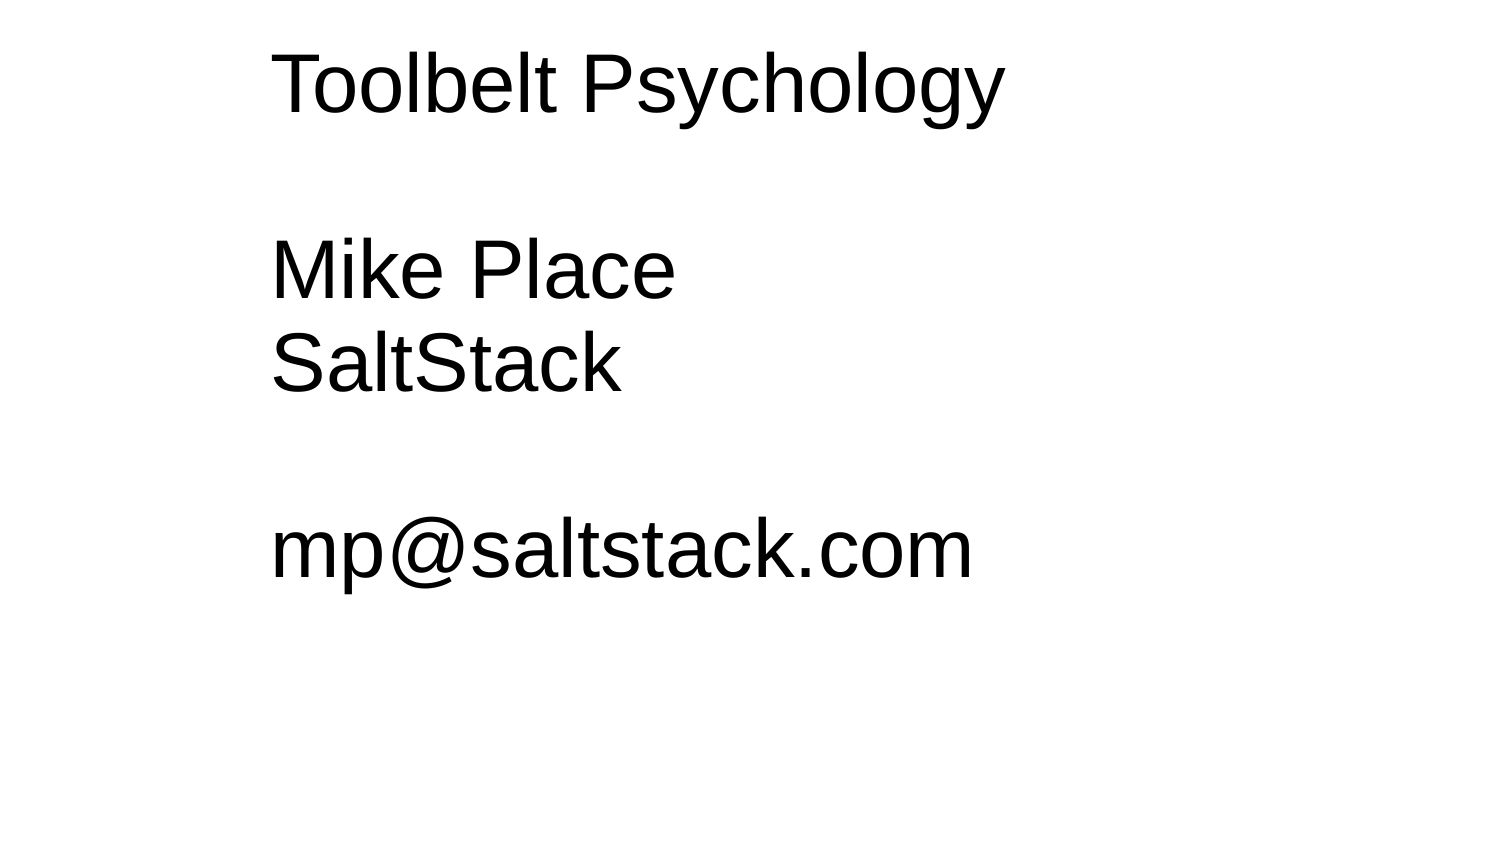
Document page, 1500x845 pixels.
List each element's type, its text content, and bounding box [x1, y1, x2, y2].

text_box Toolbelt Psychology Mike Place SaltStack mp@saltstack.com [255, 30, 1126, 721]
